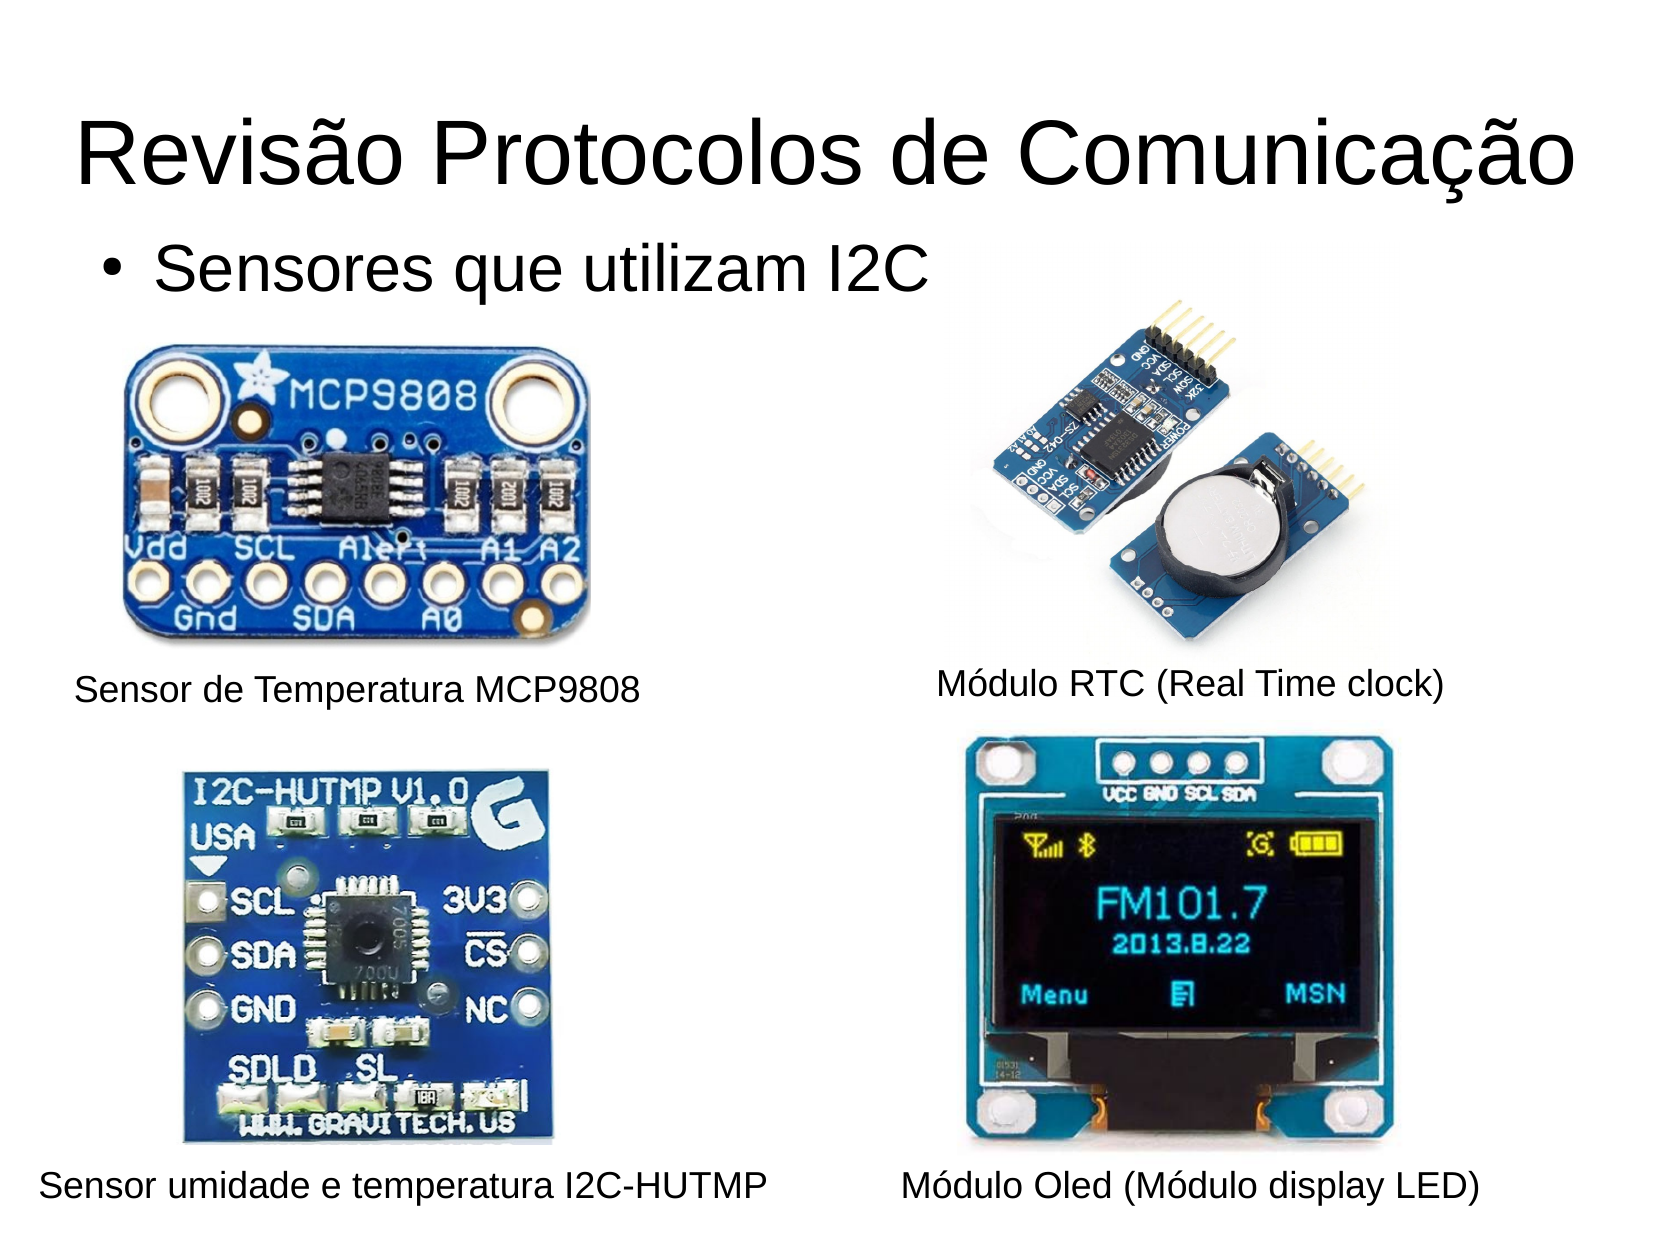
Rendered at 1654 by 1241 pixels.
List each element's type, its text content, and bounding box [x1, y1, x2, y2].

title Revisão Protocolos de Comunicação [29, 49, 1625, 257]
text_box Sensor umidade e temperatura I2C-HUTMP [23, 1157, 827, 1215]
picture [171, 767, 567, 1145]
text_box Módulo RTC (Real Time clock) [921, 655, 1465, 721]
list Sensores que utilizam I2C [82, 257, 969, 319]
picture [904, 720, 1459, 1164]
picture [119, 342, 591, 650]
picture [944, 257, 1400, 655]
text_box Módulo Oled (Módulo display LED) [885, 1157, 1501, 1217]
text_box Sensor de Temperatura MCP9808 [59, 661, 662, 719]
